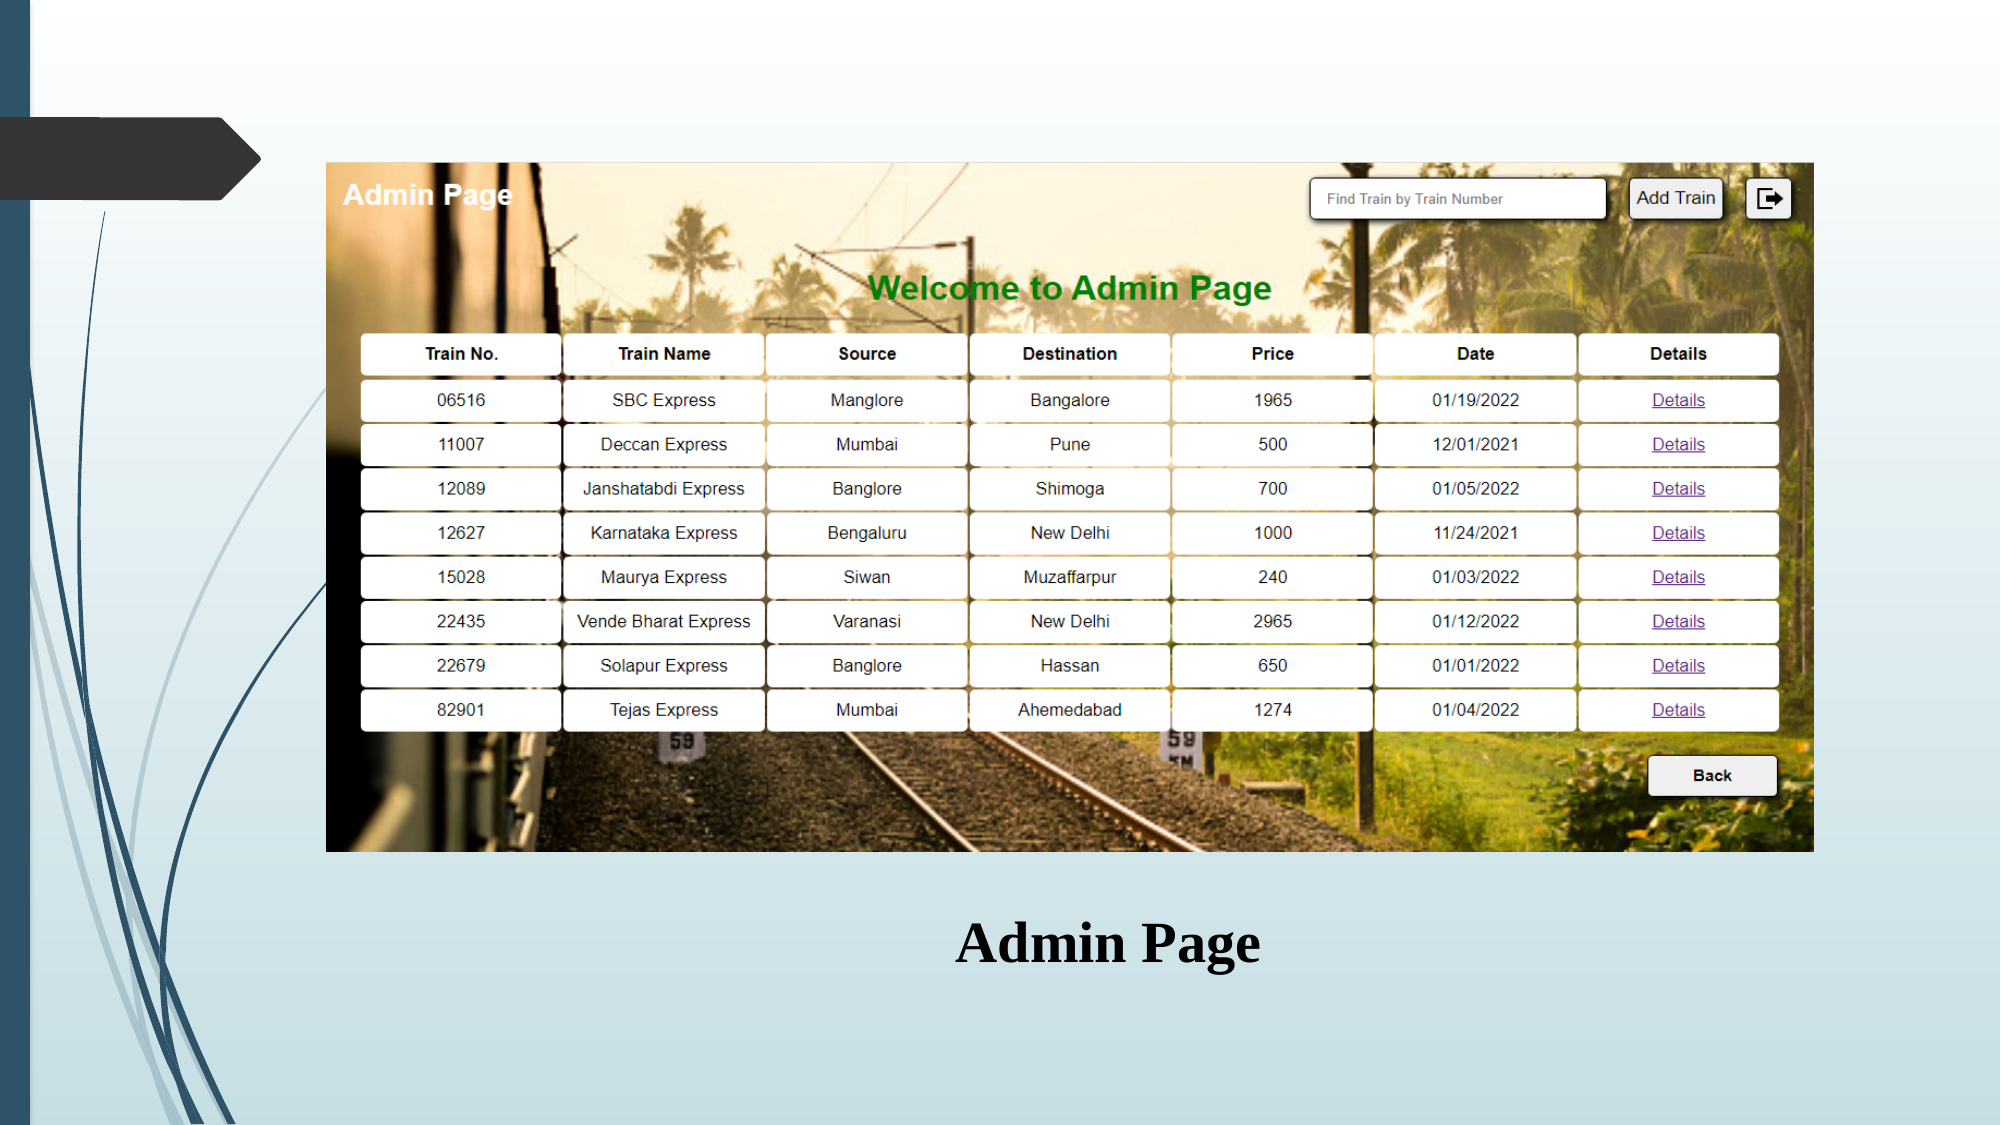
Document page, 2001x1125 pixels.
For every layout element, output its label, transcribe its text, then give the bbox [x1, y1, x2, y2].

title Admin Page [403, 897, 1814, 987]
picture [326, 160, 1814, 852]
